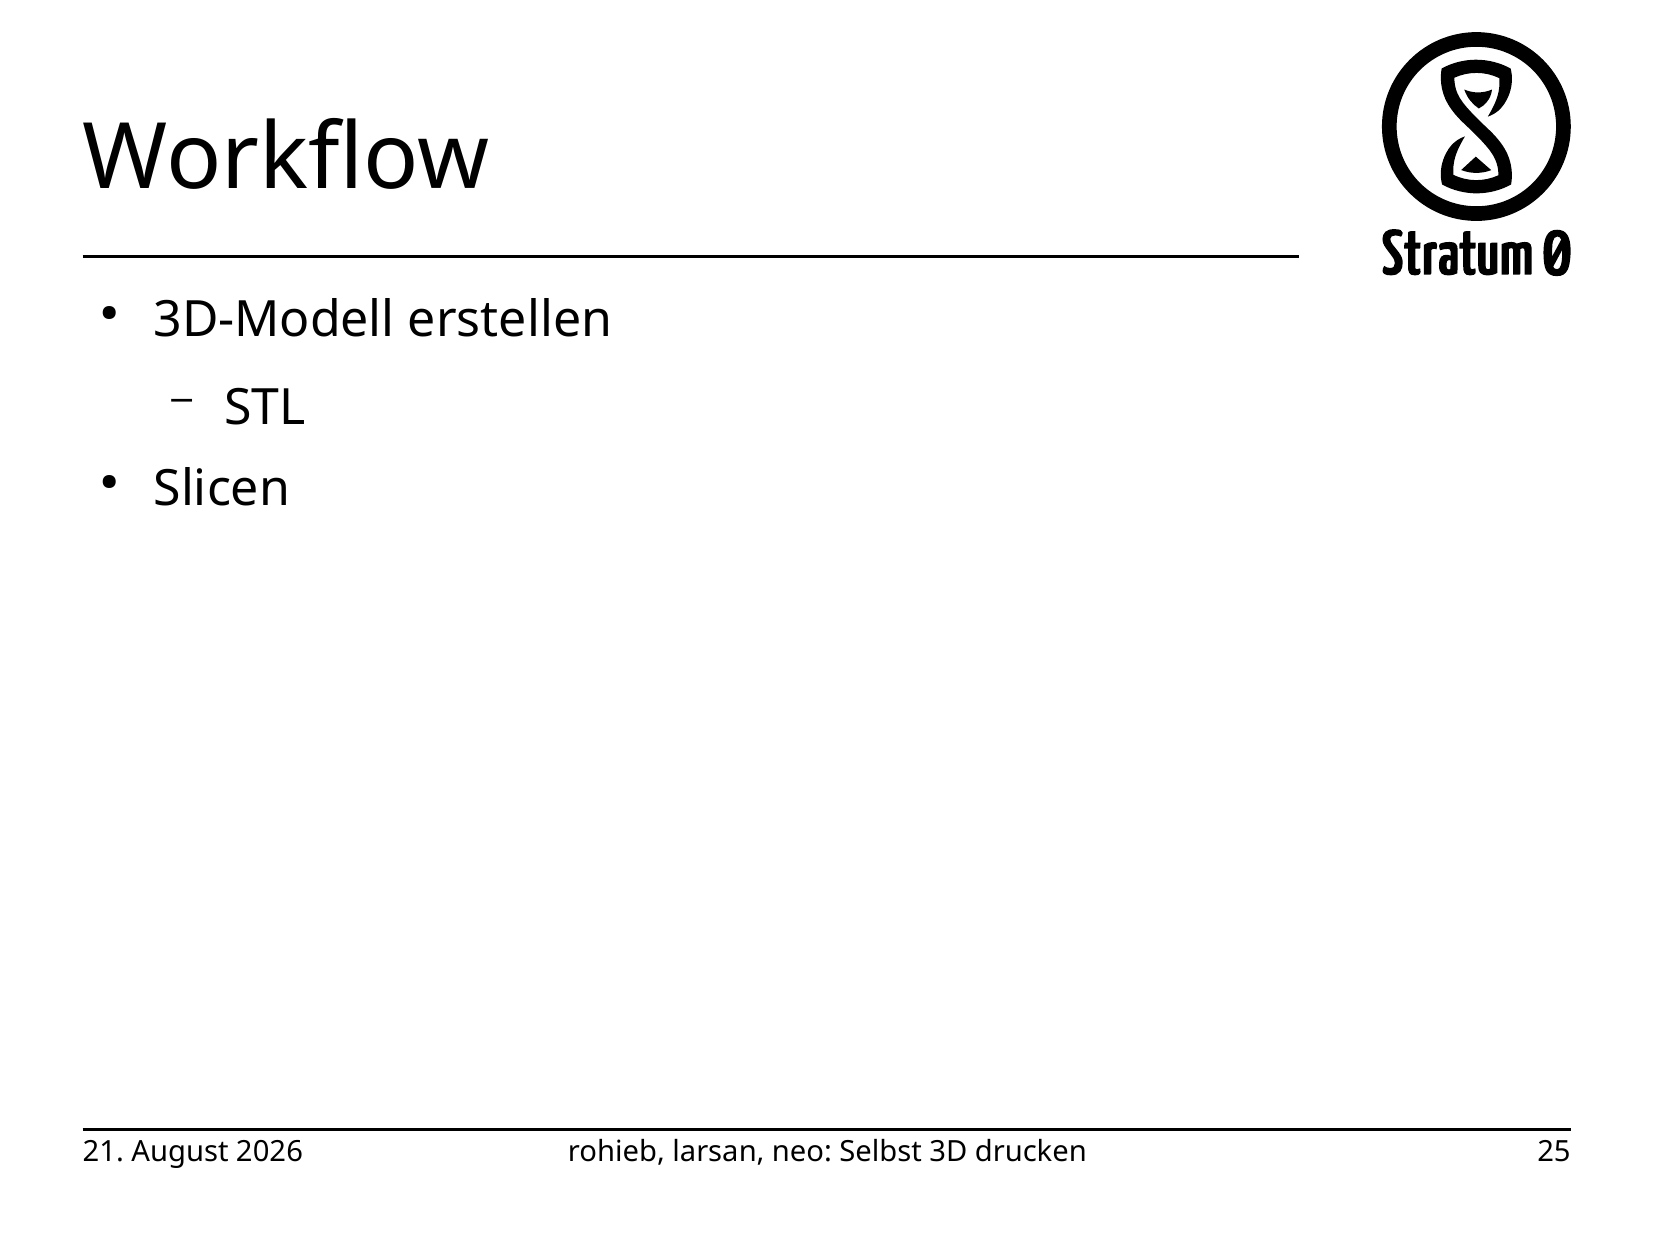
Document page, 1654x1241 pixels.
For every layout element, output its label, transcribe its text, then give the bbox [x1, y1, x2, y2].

list 3D-Modell erstellen STL Slicen [82, 290, 1538, 1010]
title Workflow [82, 49, 1300, 257]
